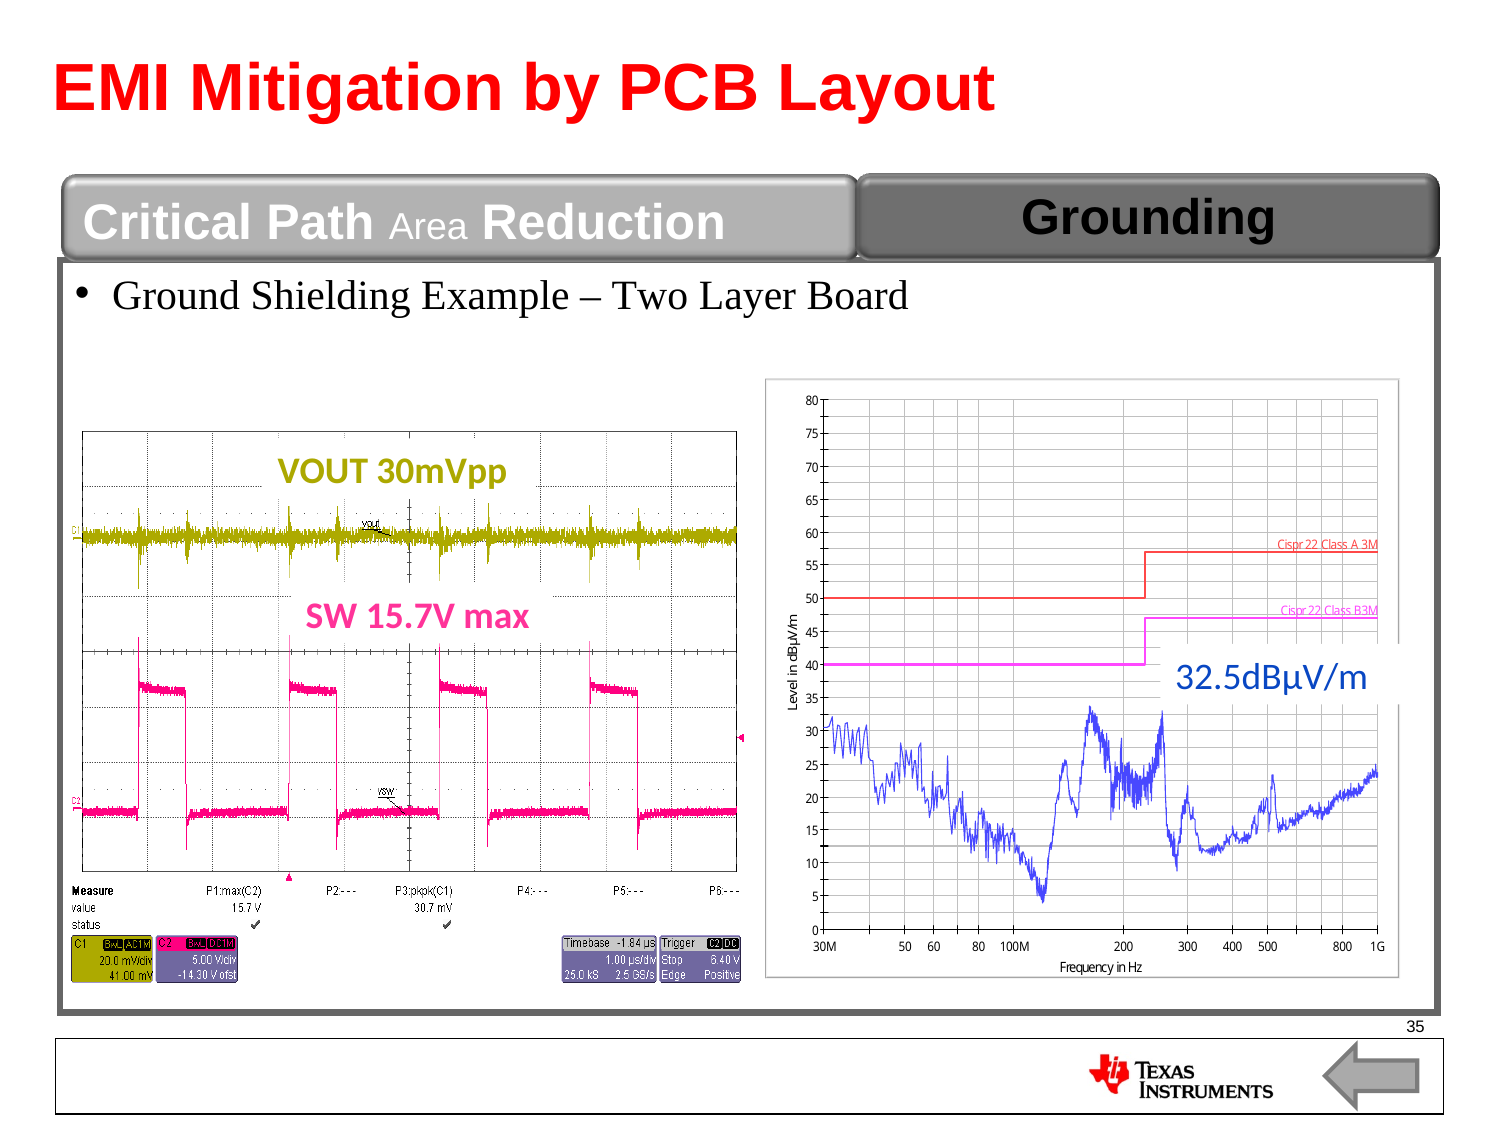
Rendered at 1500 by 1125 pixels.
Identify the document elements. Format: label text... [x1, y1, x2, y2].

text_box VOUT 30mVpp [262, 438, 536, 499]
text_box Grounding [862, 181, 1435, 255]
list Ground Shielding Example – Two Layer Board [59, 264, 1438, 1013]
picture [1087, 1052, 1274, 1099]
picture [67, 350, 1430, 1007]
text_box [1324, 1045, 1418, 1107]
text_box Critical Path Area Reduction [67, 181, 853, 257]
text_box <numero> [1089, 1008, 1440, 1042]
picture [59, 171, 1442, 265]
text_box 32.5dBμV/m [1160, 643, 1415, 705]
title EMI Mitigation by PCB Layout [37, 23, 1426, 158]
text_box SW 15.7V max [290, 582, 553, 644]
